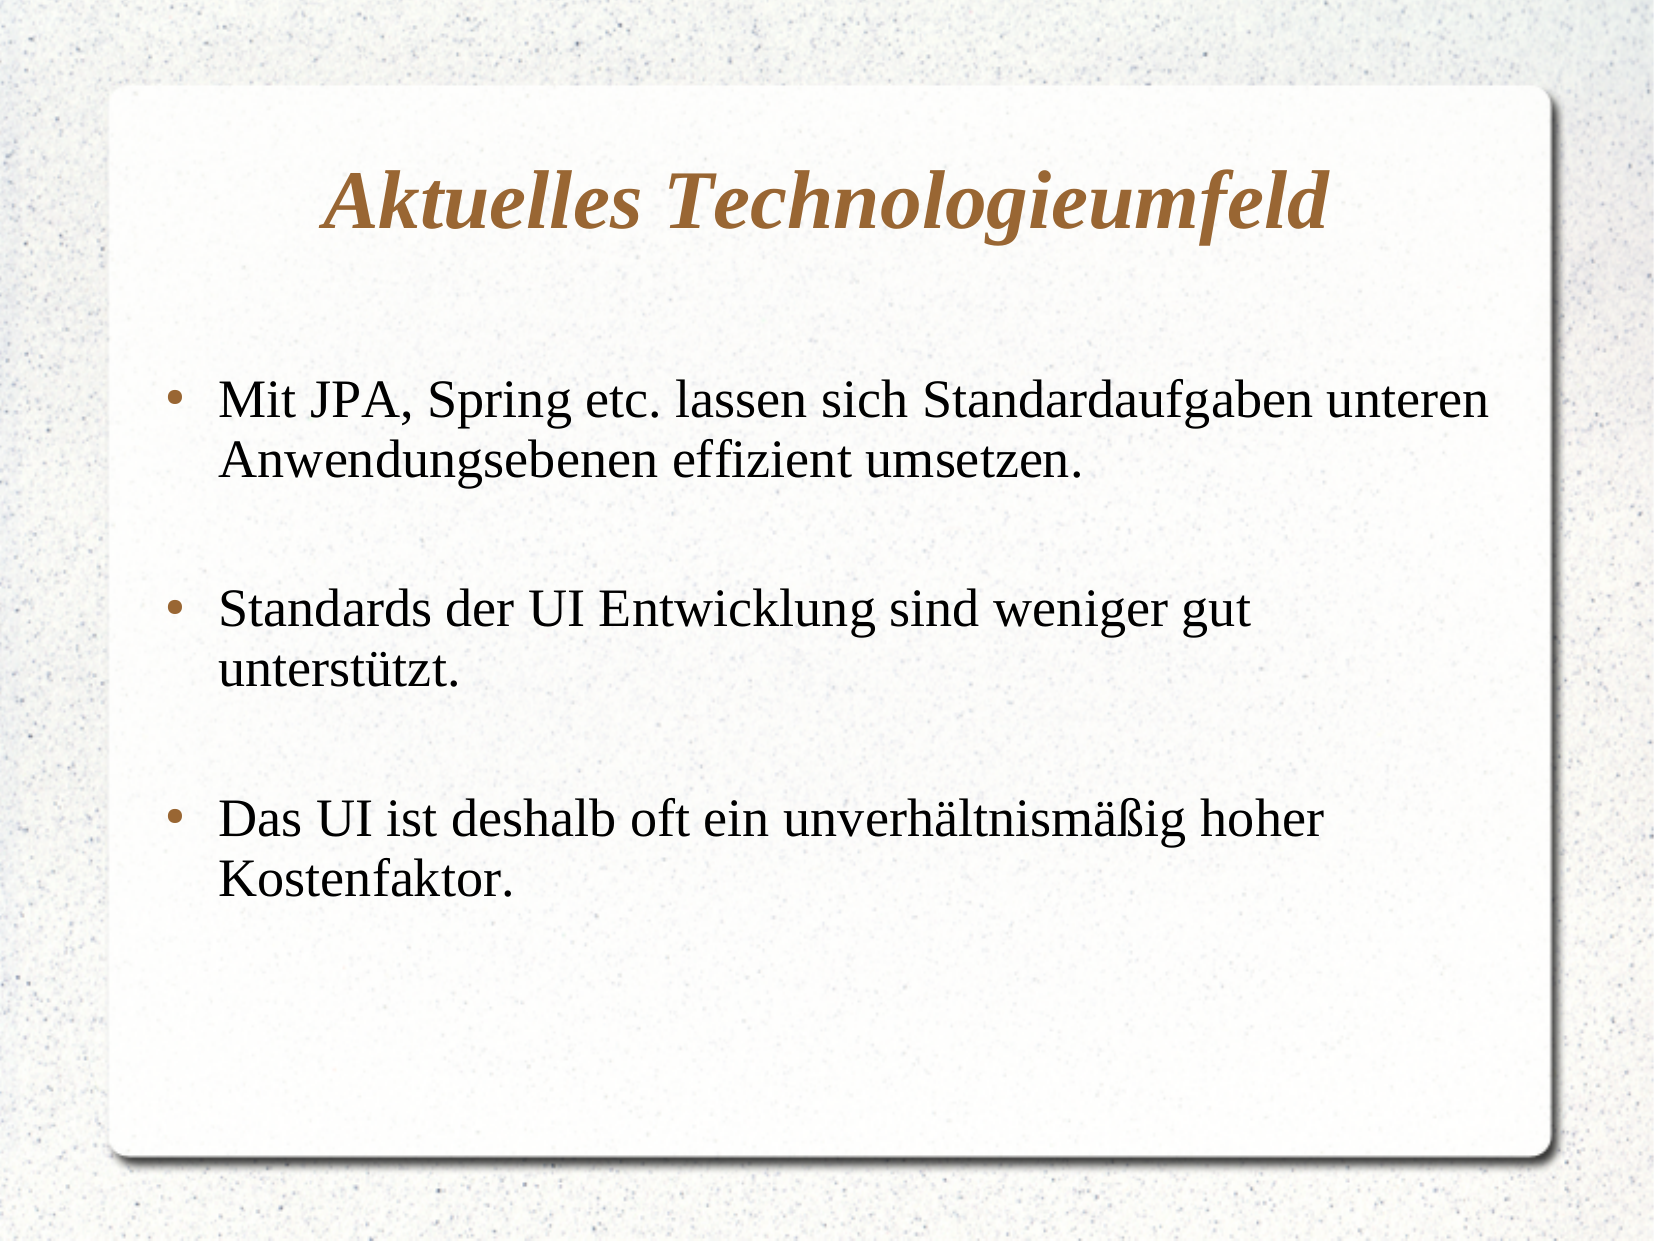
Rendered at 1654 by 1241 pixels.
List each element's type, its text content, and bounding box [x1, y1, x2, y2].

picture [0, 0, 1654, 1241]
title Aktuelles Technologieumfeld [118, 104, 1536, 297]
list Mit JPA, Spring etc. lassen sich Standardaufgaben unteren Anwendungsebenen effizient umsetzen. Standards der UI Entwicklung sind weniger gut unterstützt. Das UI ist deshalb oft ein unverhältnismäßig hoher Kostenfaktor. [147, 369, 1506, 975]
